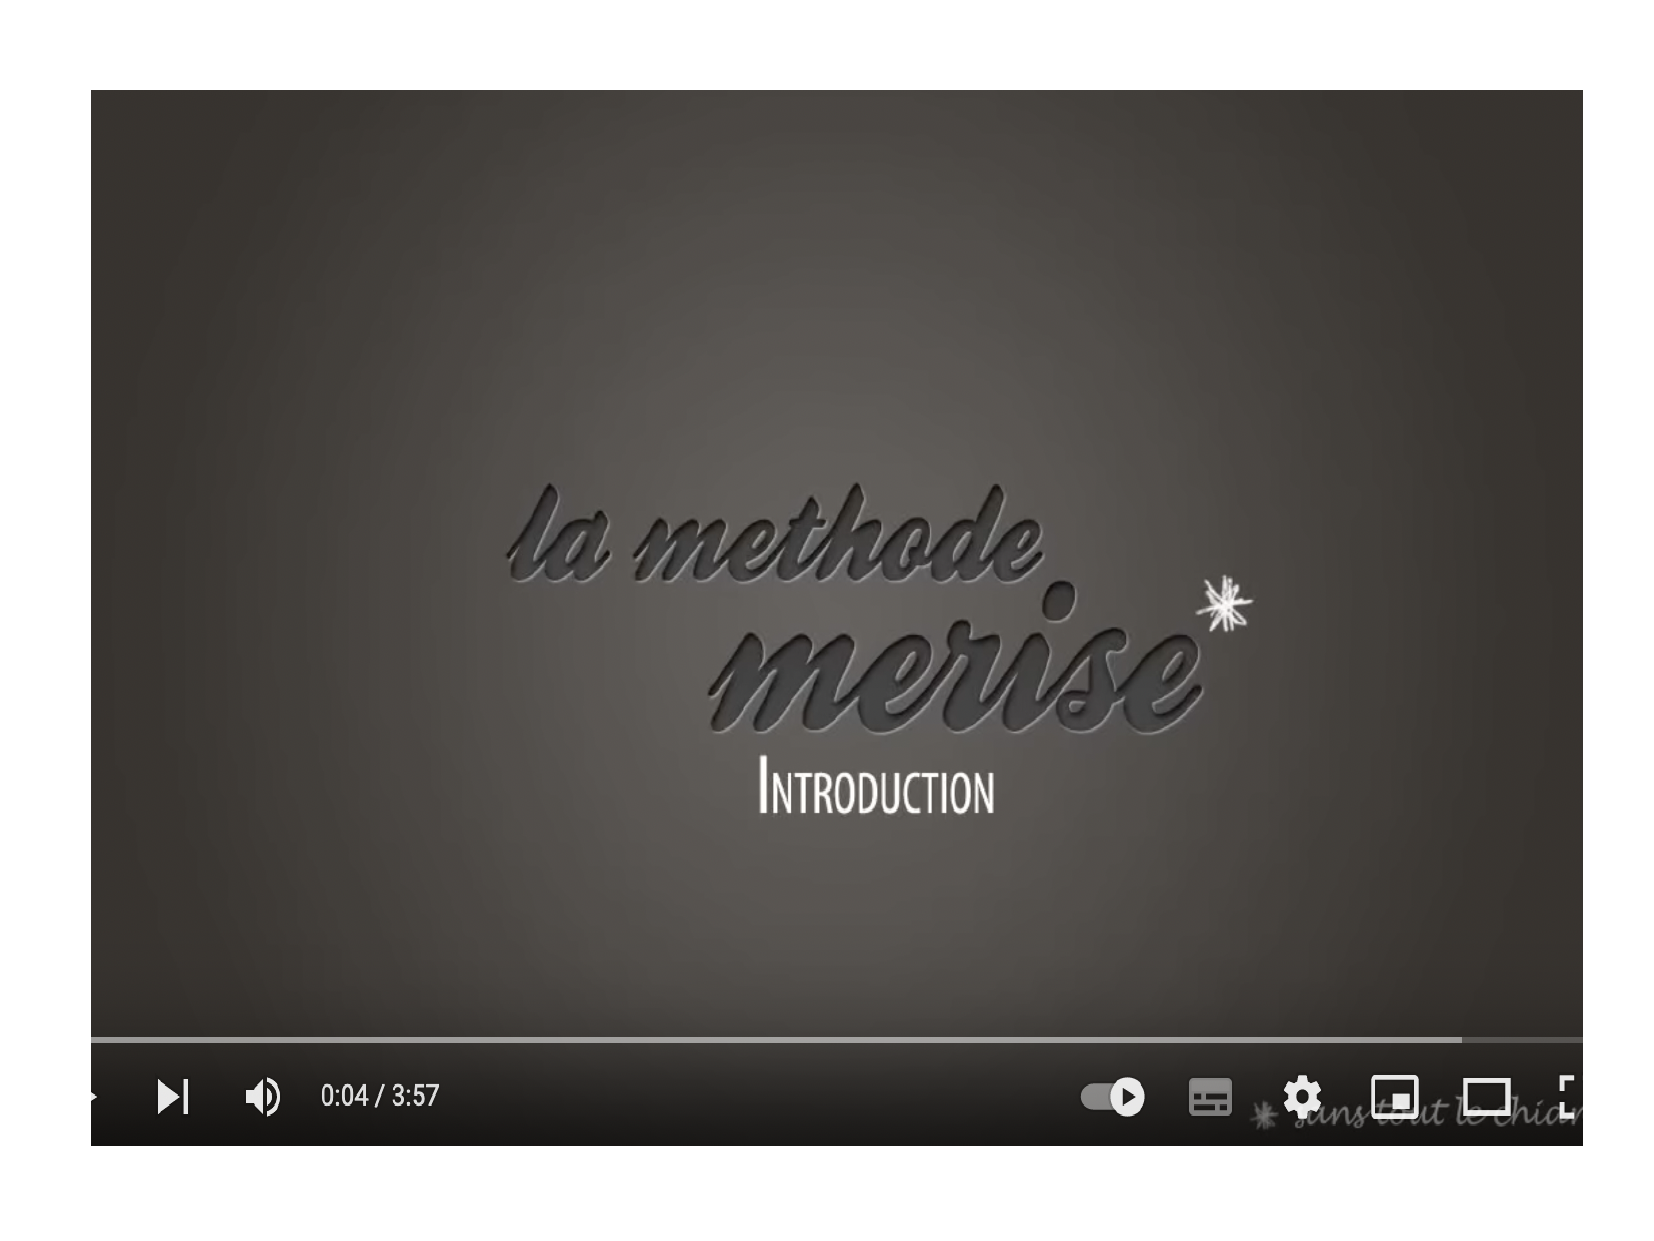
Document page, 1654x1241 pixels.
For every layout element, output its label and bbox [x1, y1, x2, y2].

picture [91, 90, 1583, 1146]
